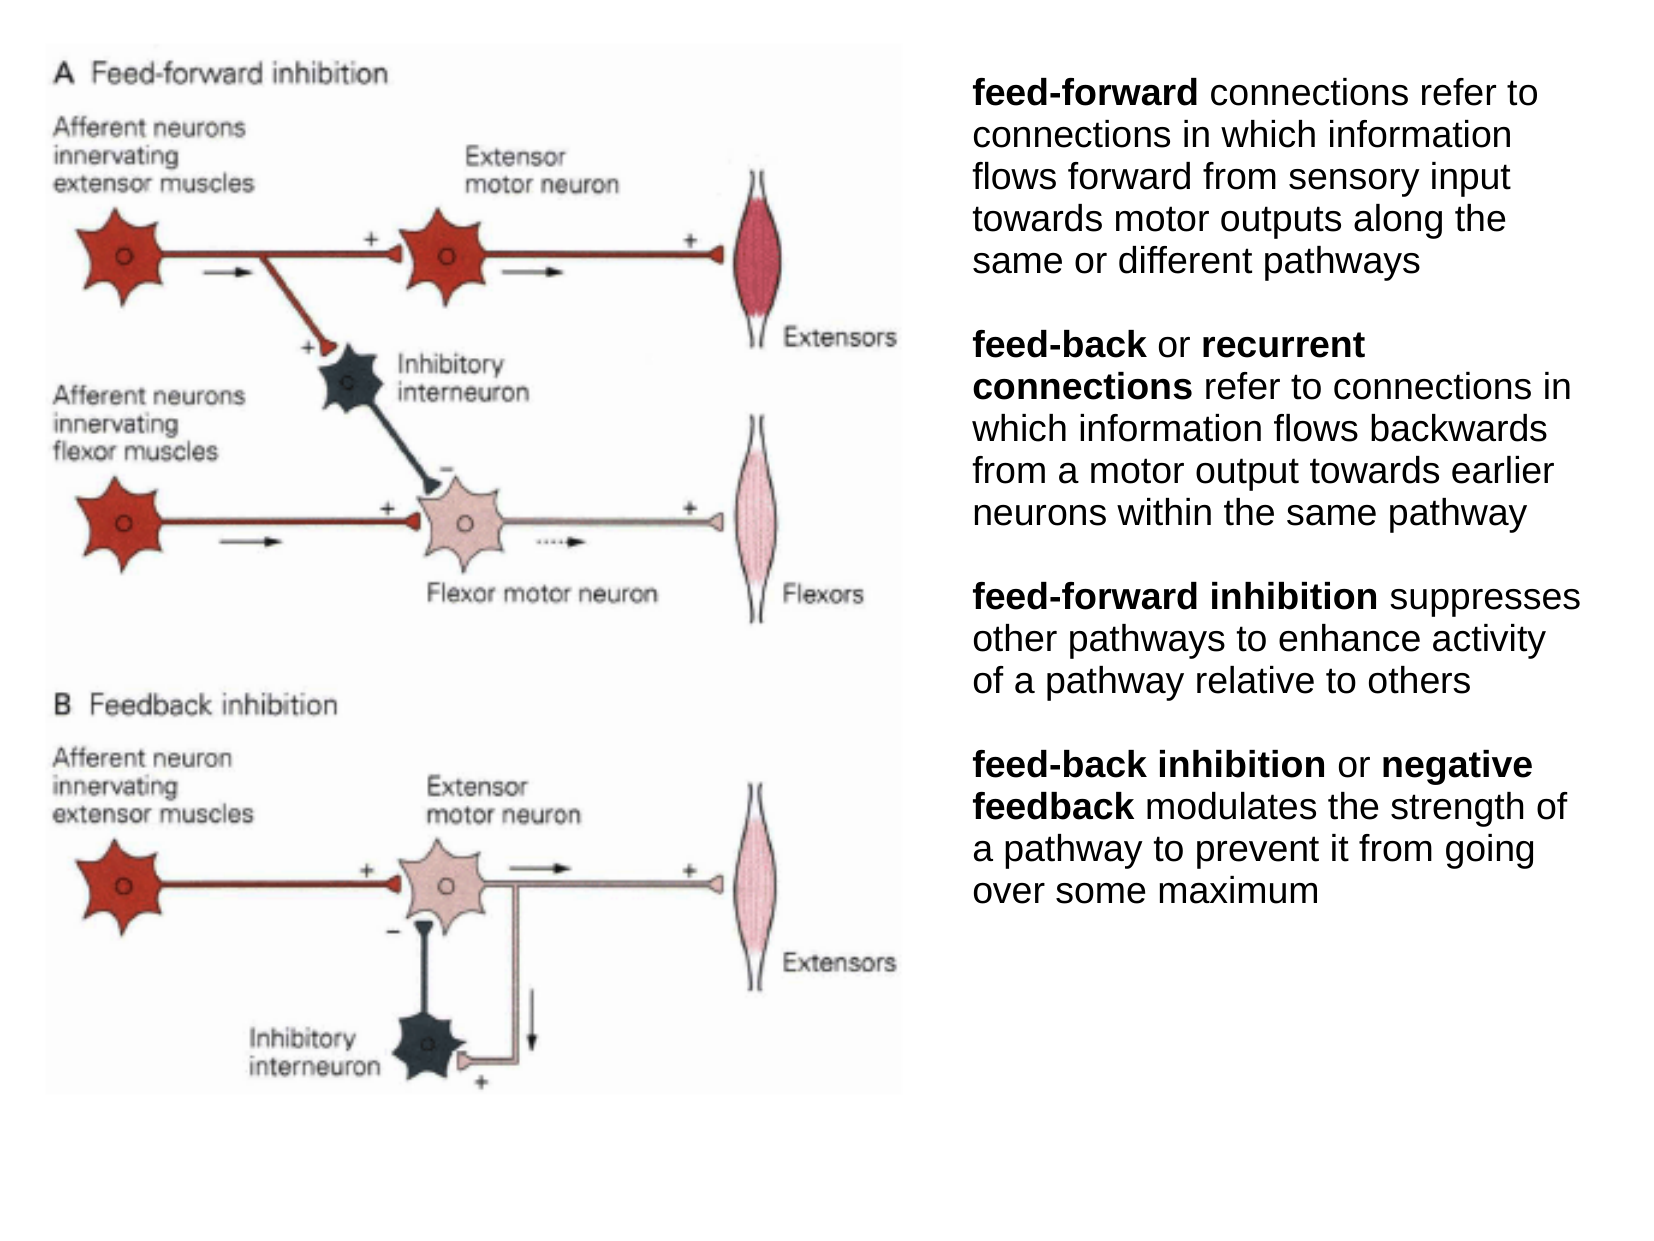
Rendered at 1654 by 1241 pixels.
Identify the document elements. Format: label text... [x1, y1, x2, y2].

text_box feed-forward connections refer to connections in which information flows forward from sensory input towards motor outputs along the same or different pathways feed-back or recurrent connections refer to connections in which information flows backwards from a motor output towards earlier neurons within the same pathway feed-forward inhibition suppresses other pathways to enhance activity of a pathway relative to others feed-back inhibition or negative feedback modulates the strength of a pathway to prevent it from going over some maximum [957, 64, 1599, 919]
picture [32, 35, 907, 1102]
